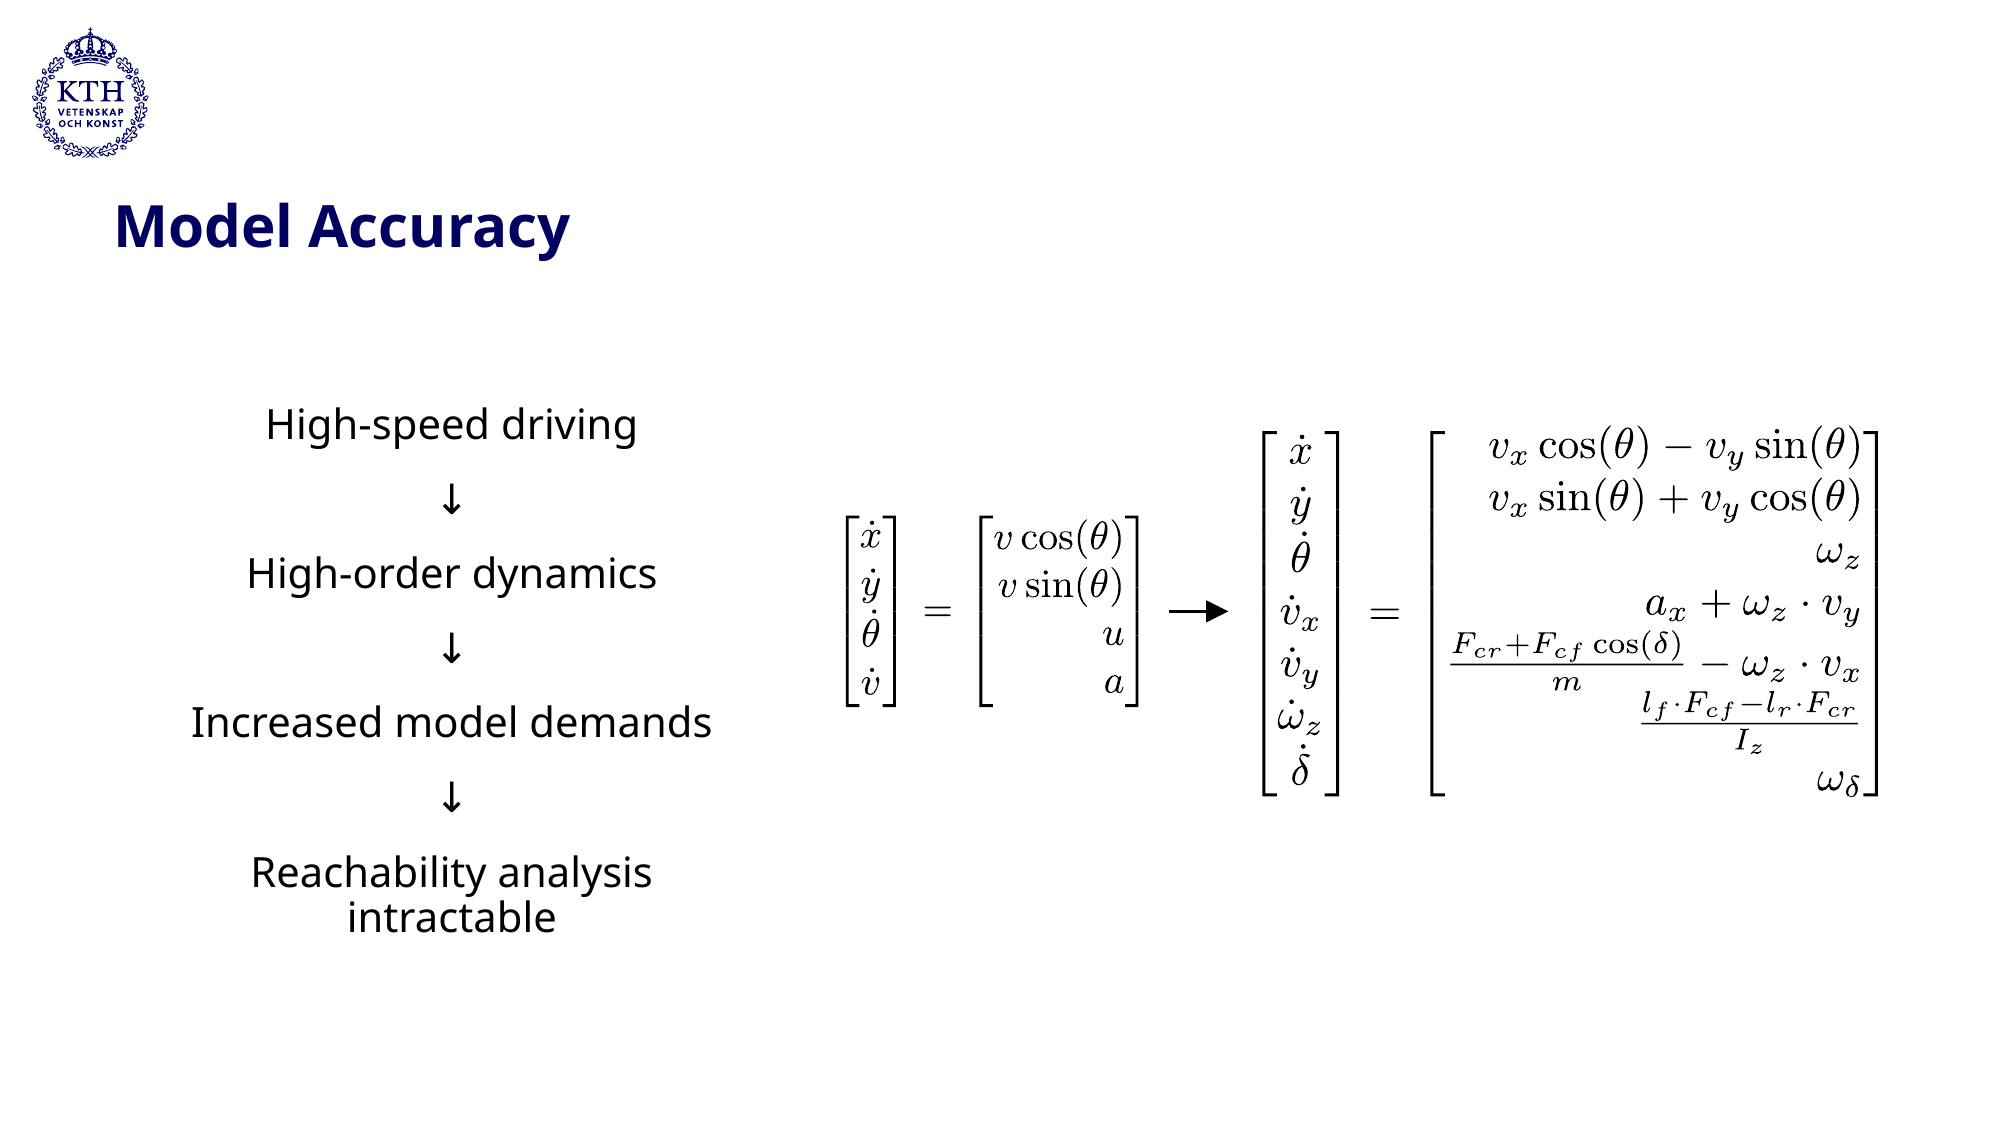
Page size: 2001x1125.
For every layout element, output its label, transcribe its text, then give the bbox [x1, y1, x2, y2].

title Model Accuracy [98, 179, 1902, 273]
picture [1262, 425, 1878, 798]
picture [844, 514, 1140, 709]
list High-speed driving ↓ High-order dynamics ↓ Increased model demands ↓ Reachability analysis intractable [98, 307, 768, 1038]
